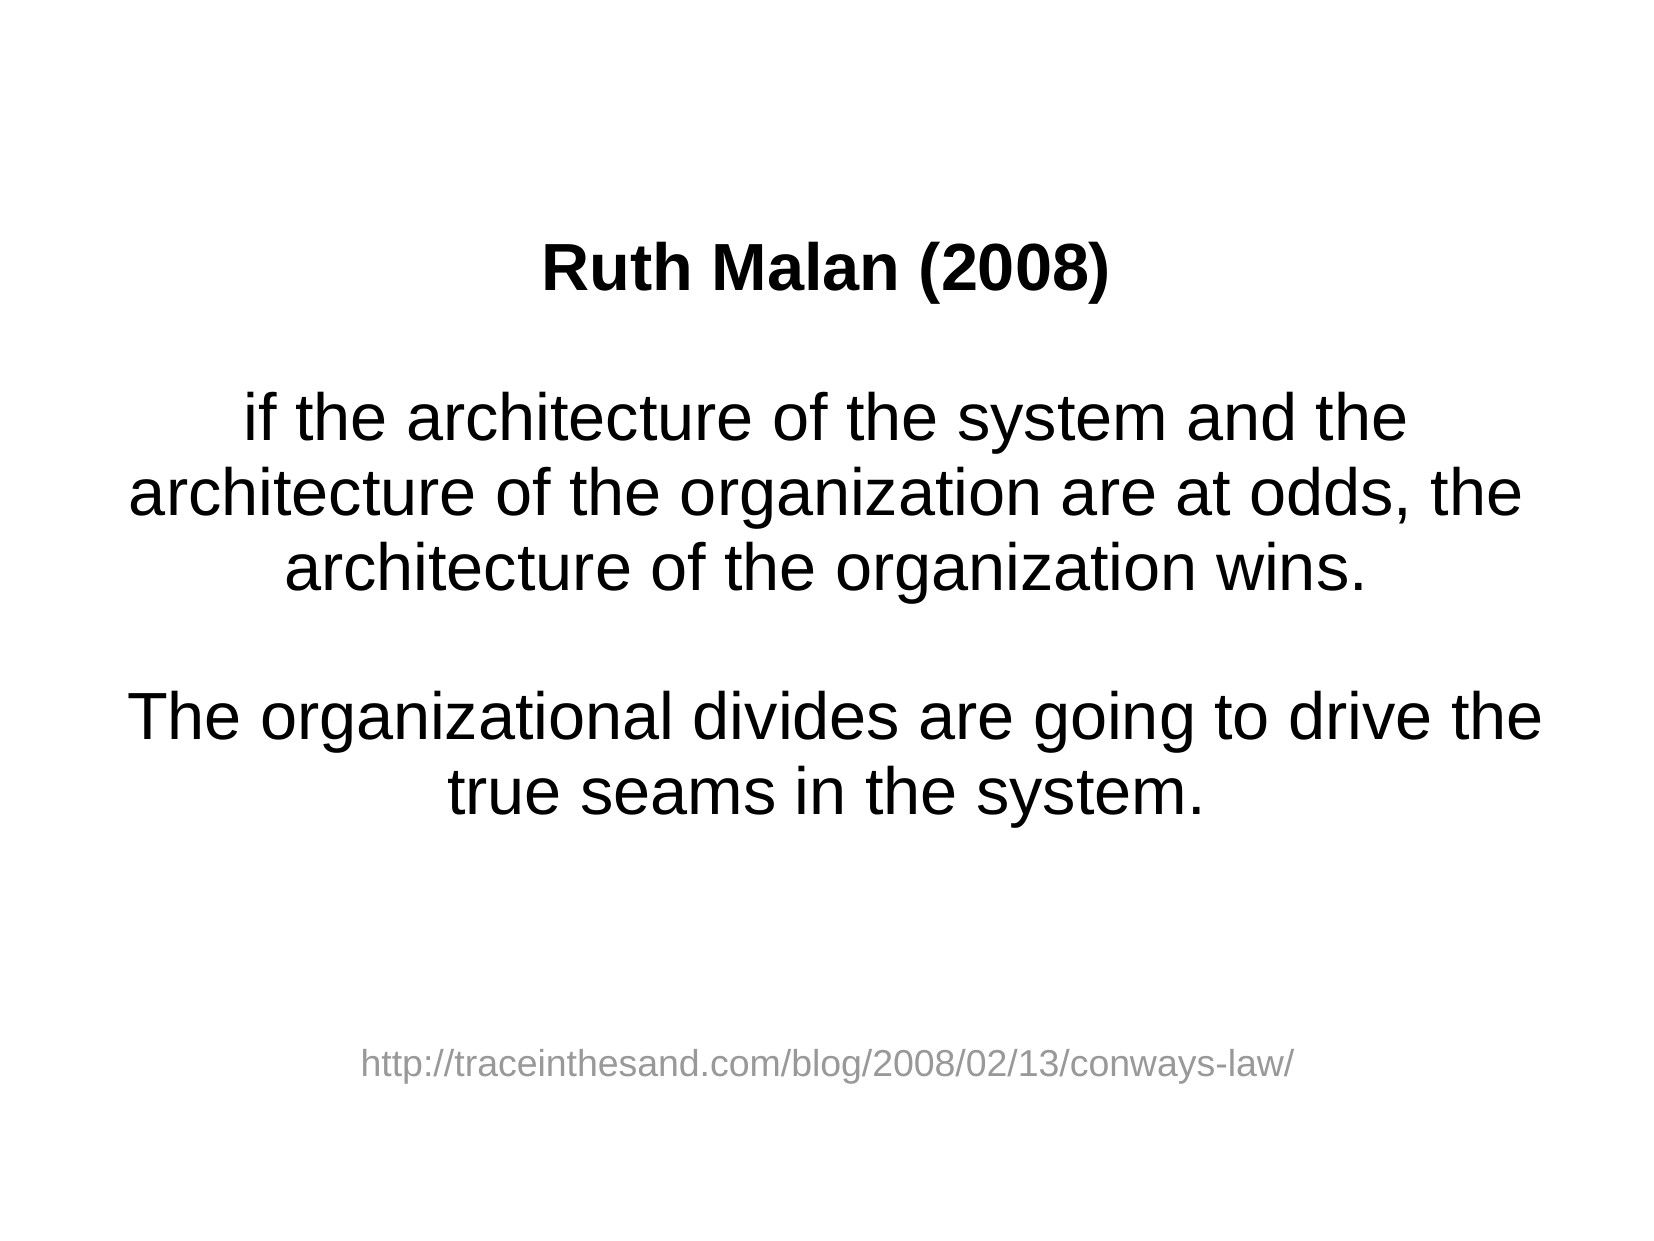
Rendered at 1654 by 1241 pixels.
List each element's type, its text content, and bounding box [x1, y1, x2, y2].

subtitle Ruth Malan (2008) if the architecture of the system and the architecture of the organization are at odds, the architecture of the organization wins. The organizational divides are going to drive the true seams in the system. [82, 49, 1571, 1010]
text_box http://traceinthesand.com/blog/2008/02/13/conways-law/ [345, 1035, 1308, 1092]
